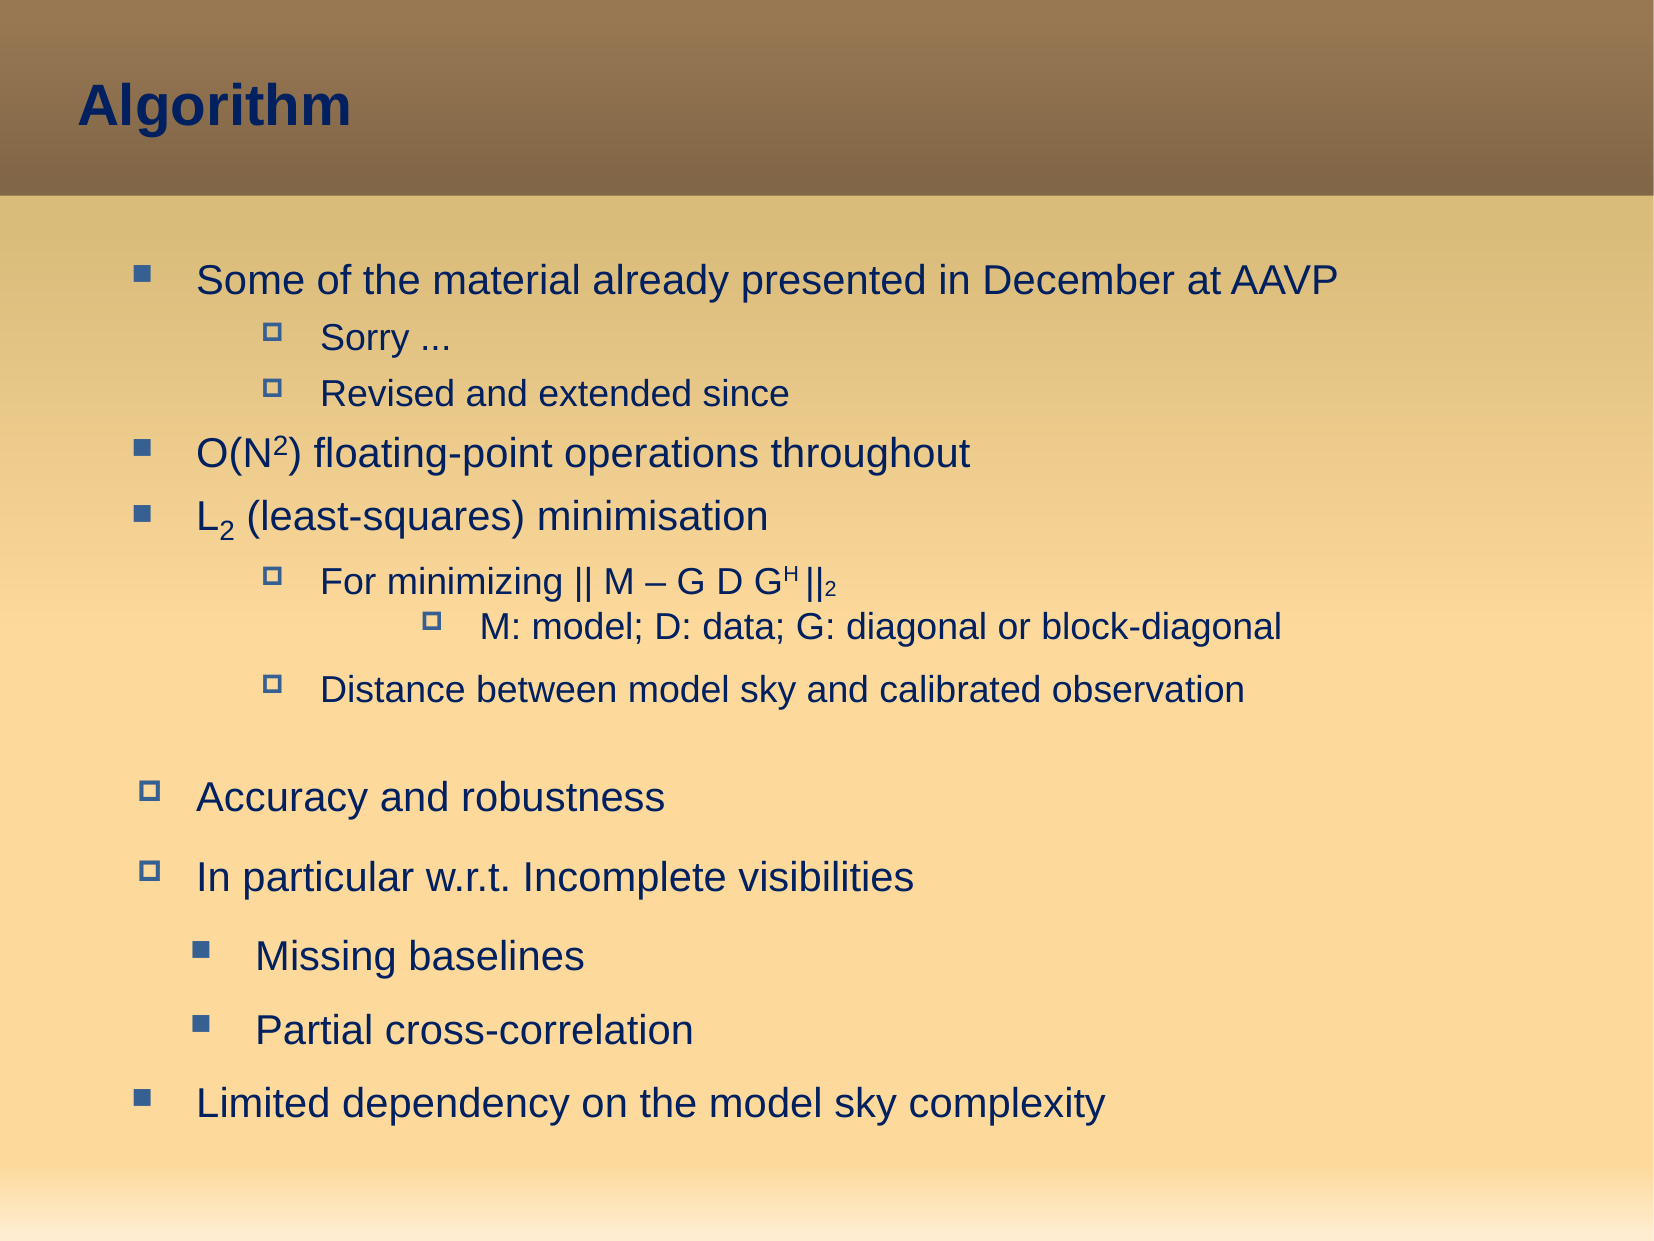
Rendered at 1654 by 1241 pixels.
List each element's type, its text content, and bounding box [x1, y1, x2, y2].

list Some of the material already presented in December at AAVP Sorry ... Revised and extended since O(N2) floating-point operations throughout L2 (least-squares) minimisation For minimizing || M – G D GH ||2 M: model; D: data; G: diagonal or block-diagonal Distance between model sky and calibrated observation Accuracy and robustness In particular w.r.t. Incomplete visibilities Missing baselines Partial cross-correlation Limited dependency on the model sky complexity [116, 245, 1576, 1147]
title Algorithm [62, 37, 1551, 168]
picture [0, 0, 1654, 1241]
